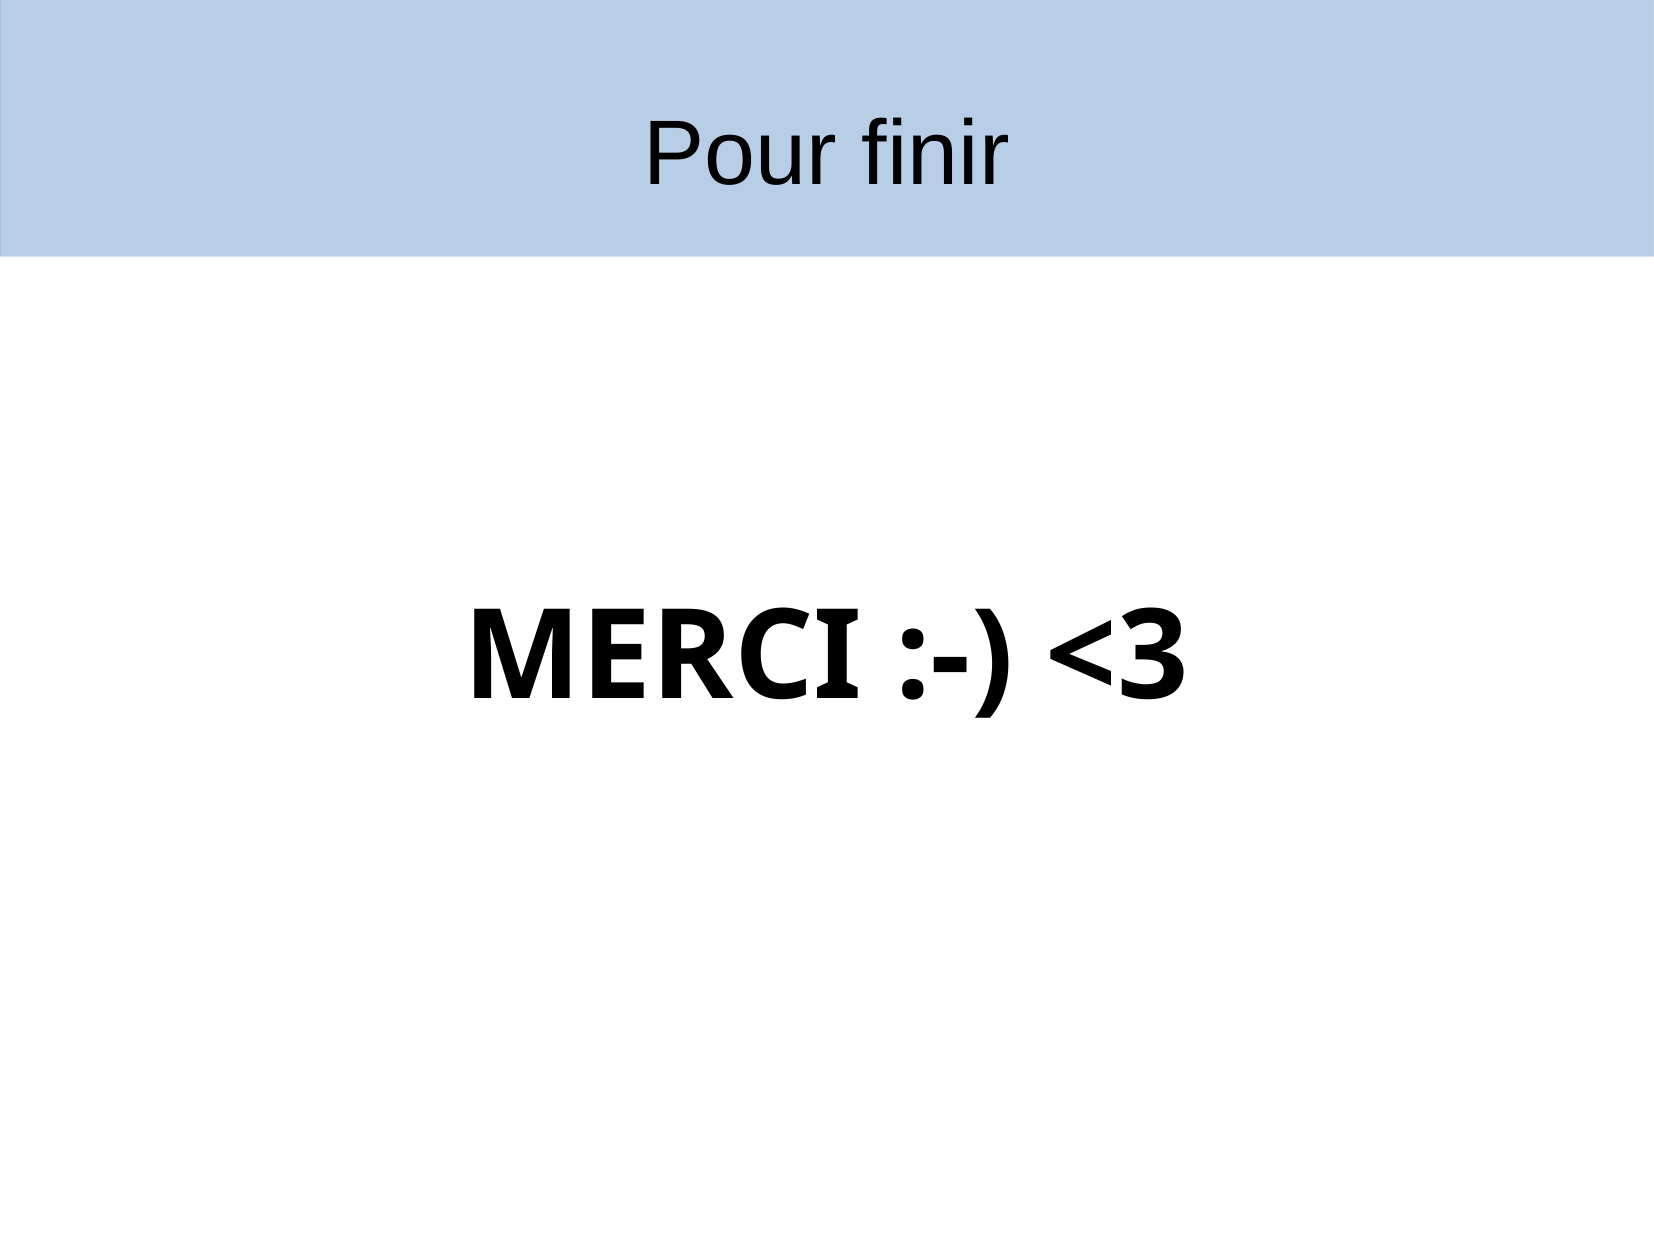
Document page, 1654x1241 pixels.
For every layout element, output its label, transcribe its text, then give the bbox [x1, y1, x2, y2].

text_box MERCI :-) <3 [82, 290, 1571, 1010]
title Pour finir [82, 49, 1571, 257]
